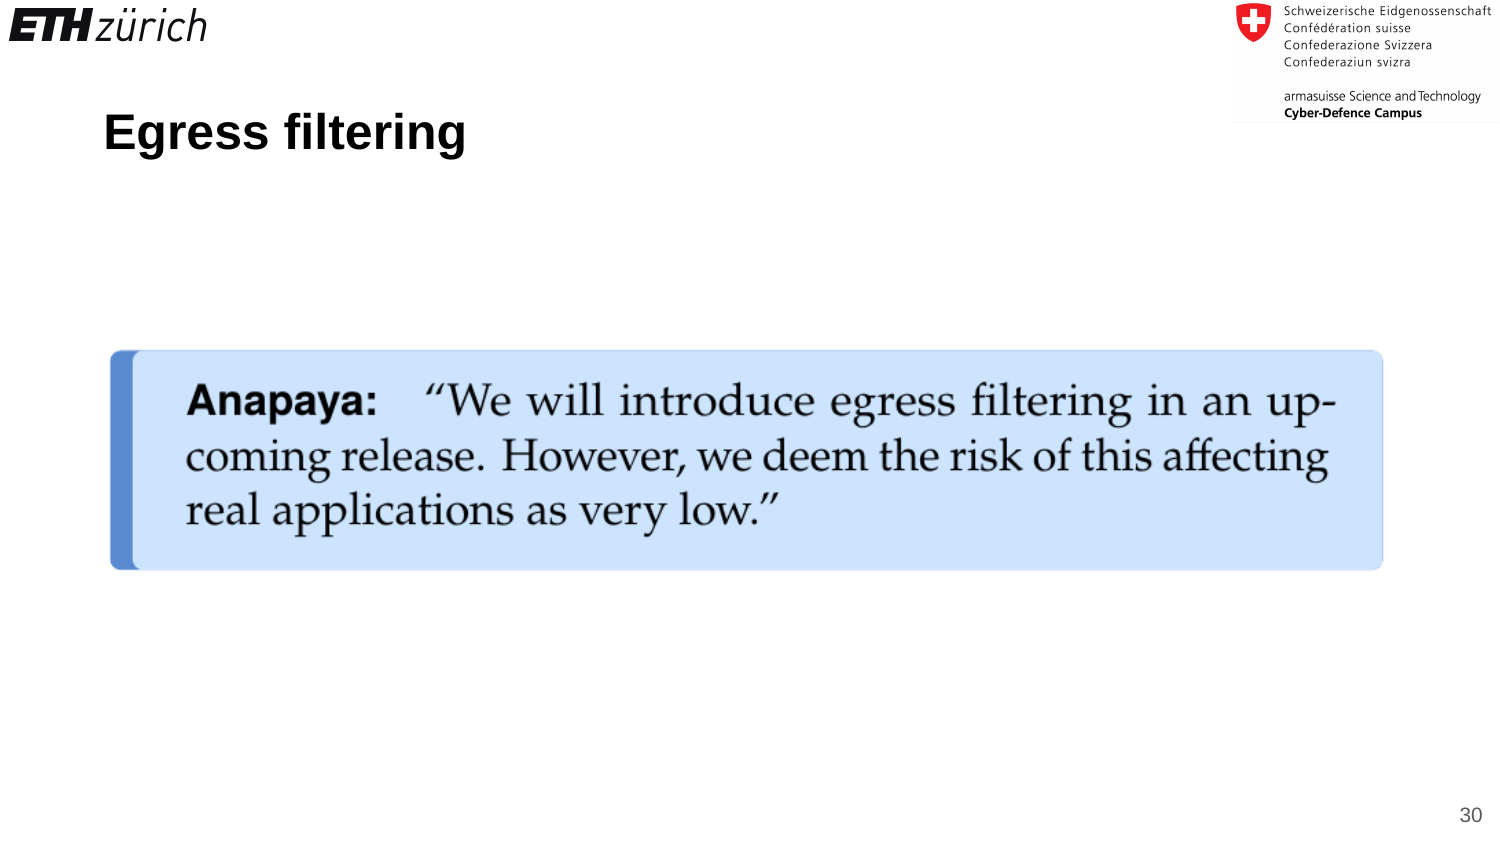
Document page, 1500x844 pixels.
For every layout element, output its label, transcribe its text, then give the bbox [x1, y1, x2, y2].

picture [100, 346, 1400, 581]
picture [8, 8, 207, 42]
text_box Egress filtering [88, 88, 1182, 178]
picture [1231, 0, 1500, 123]
